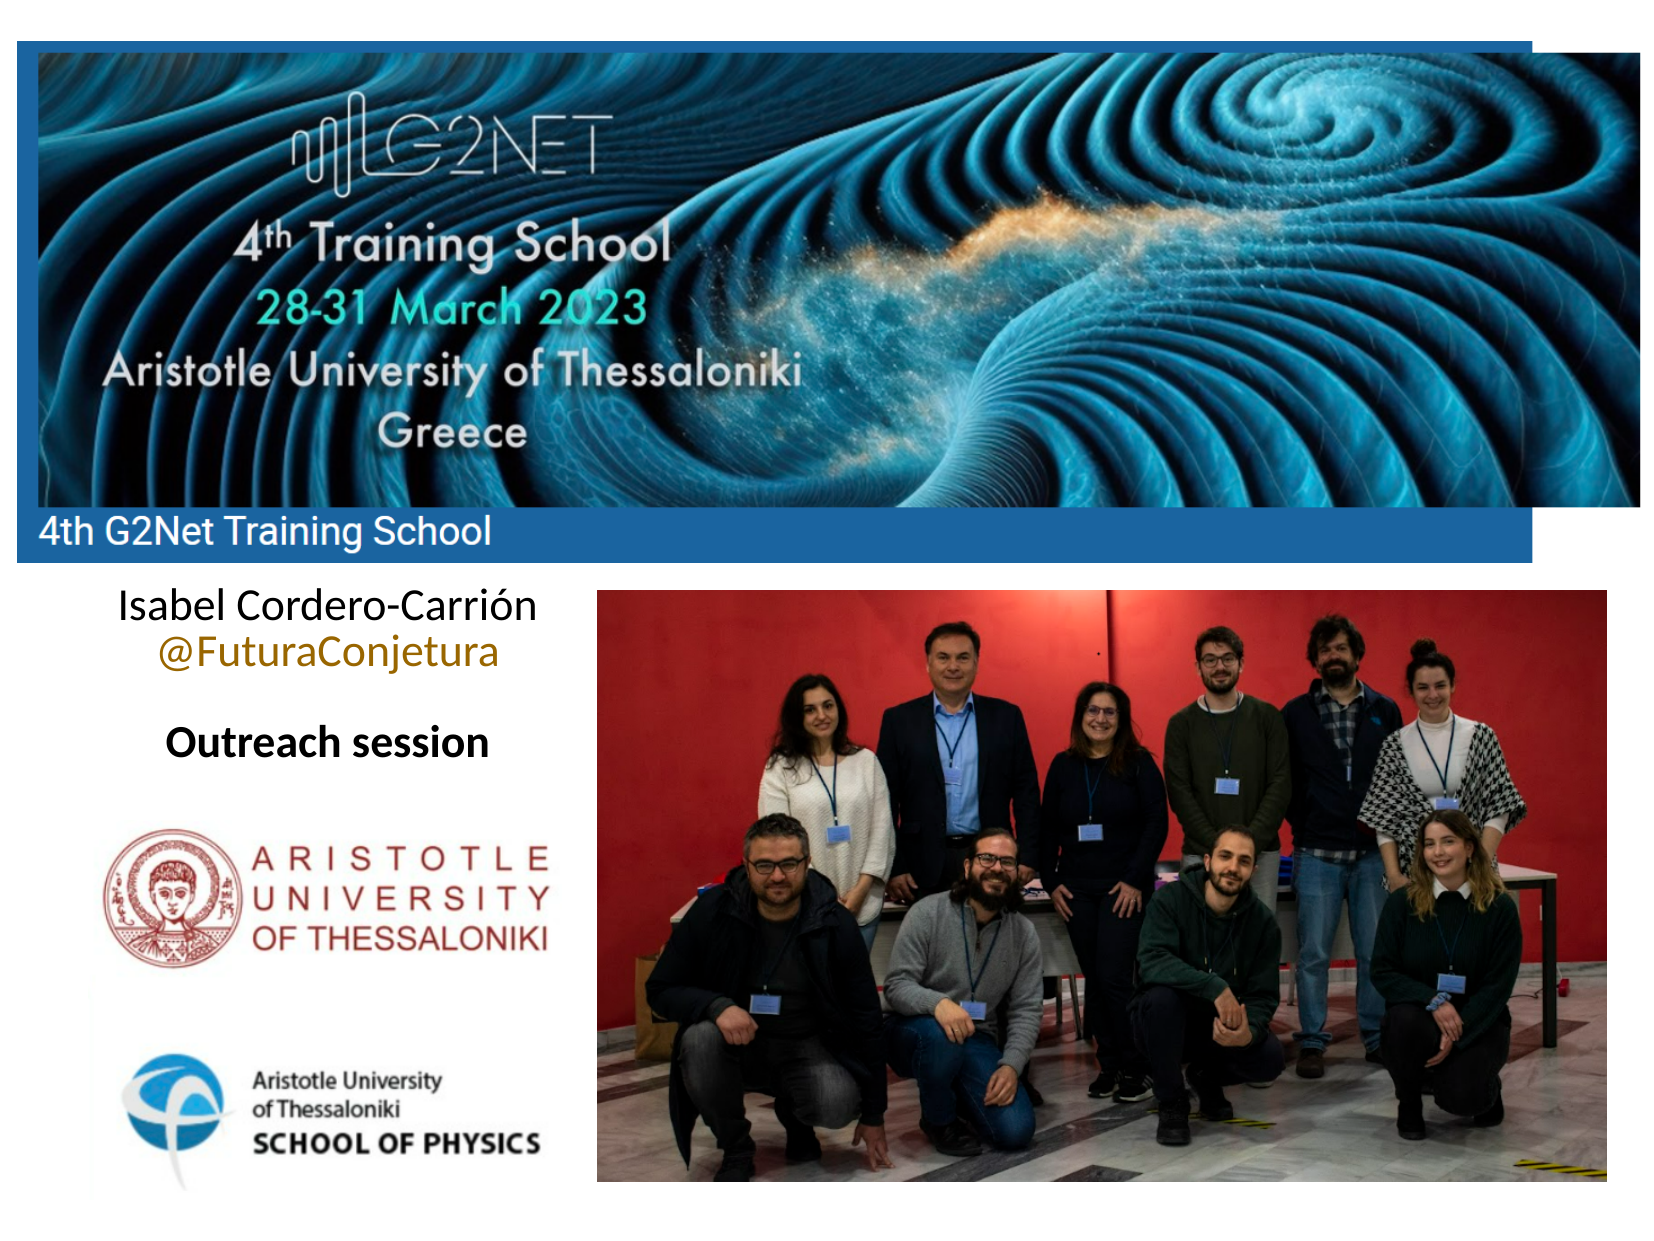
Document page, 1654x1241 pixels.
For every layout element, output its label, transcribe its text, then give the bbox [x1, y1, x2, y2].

picture [17, 41, 1652, 563]
picture [597, 590, 1607, 1182]
text_box Isabel Cordero-Carrión @FuturaConjetura Outreach session [76, 578, 579, 817]
picture [88, 820, 562, 1201]
